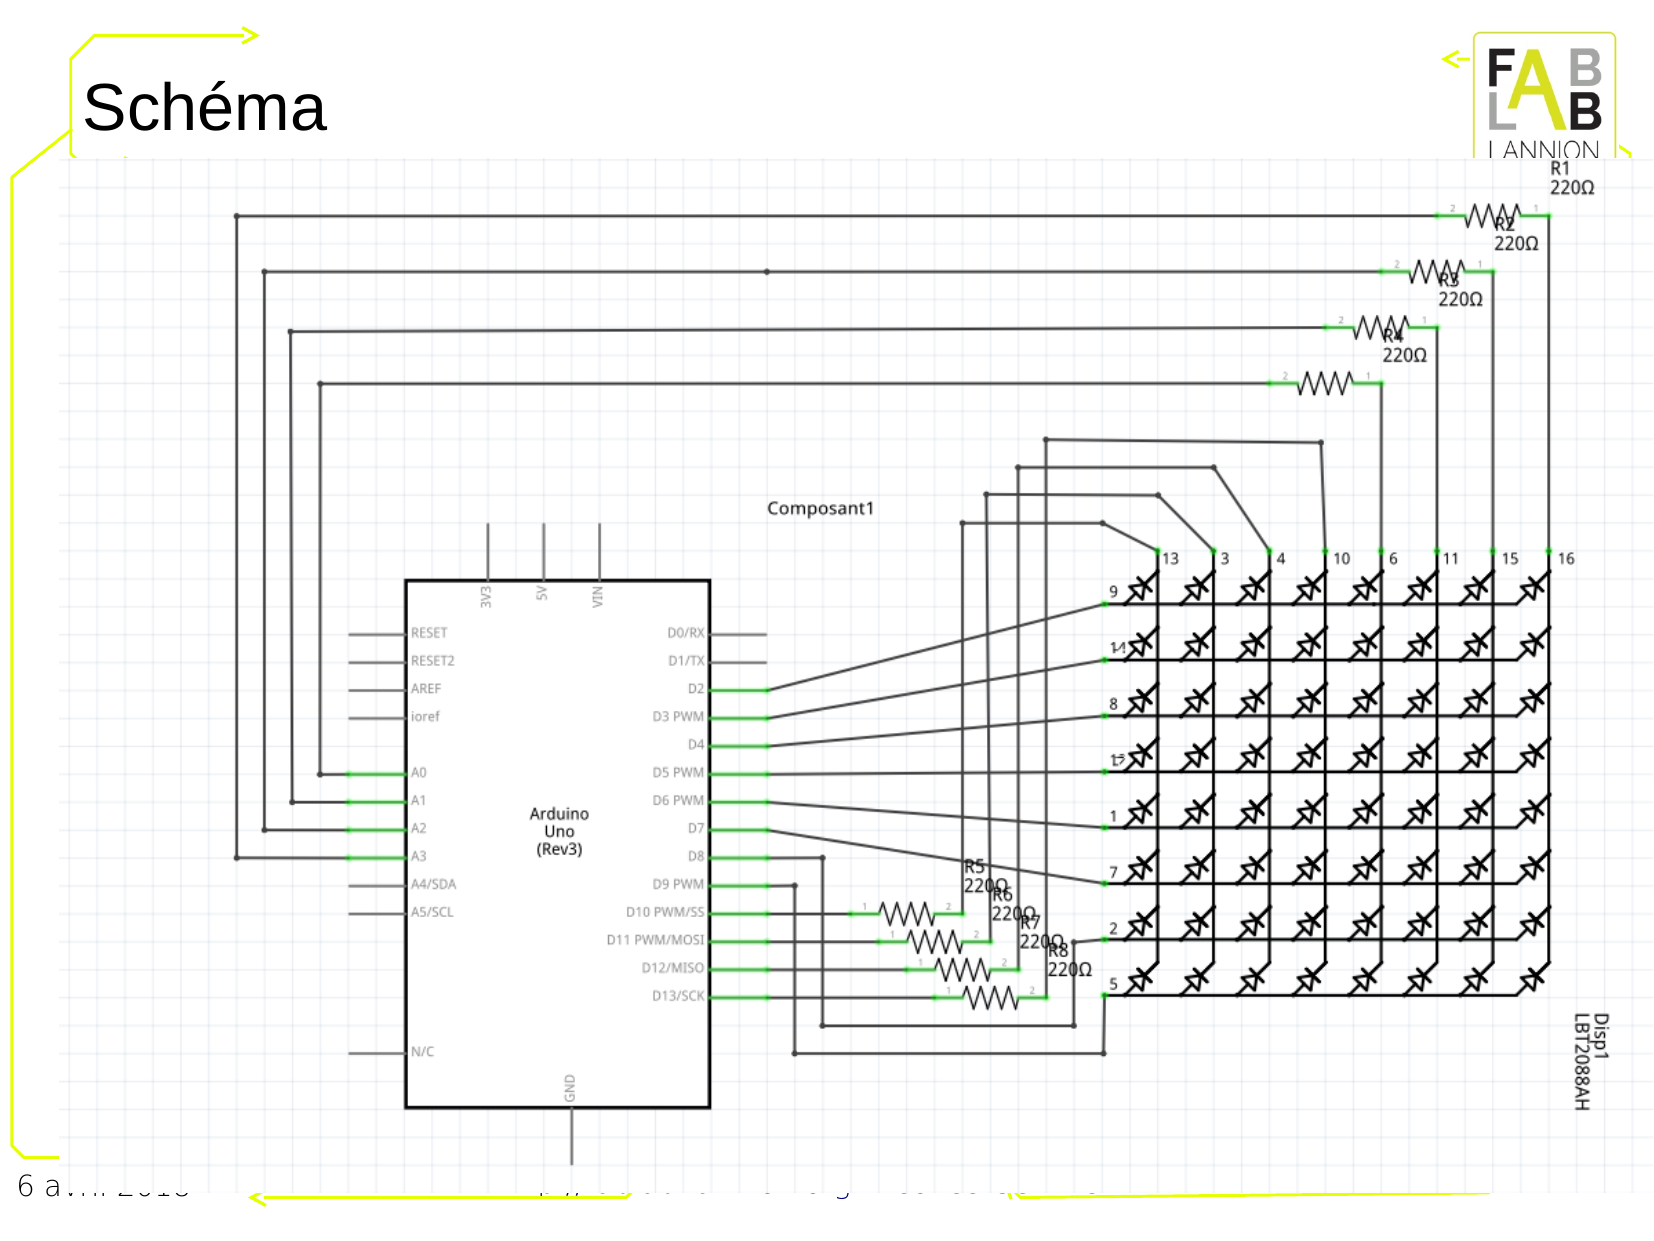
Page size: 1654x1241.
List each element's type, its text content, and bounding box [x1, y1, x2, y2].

title Schéma [82, 49, 1441, 158]
picture [59, 29, 1654, 1193]
